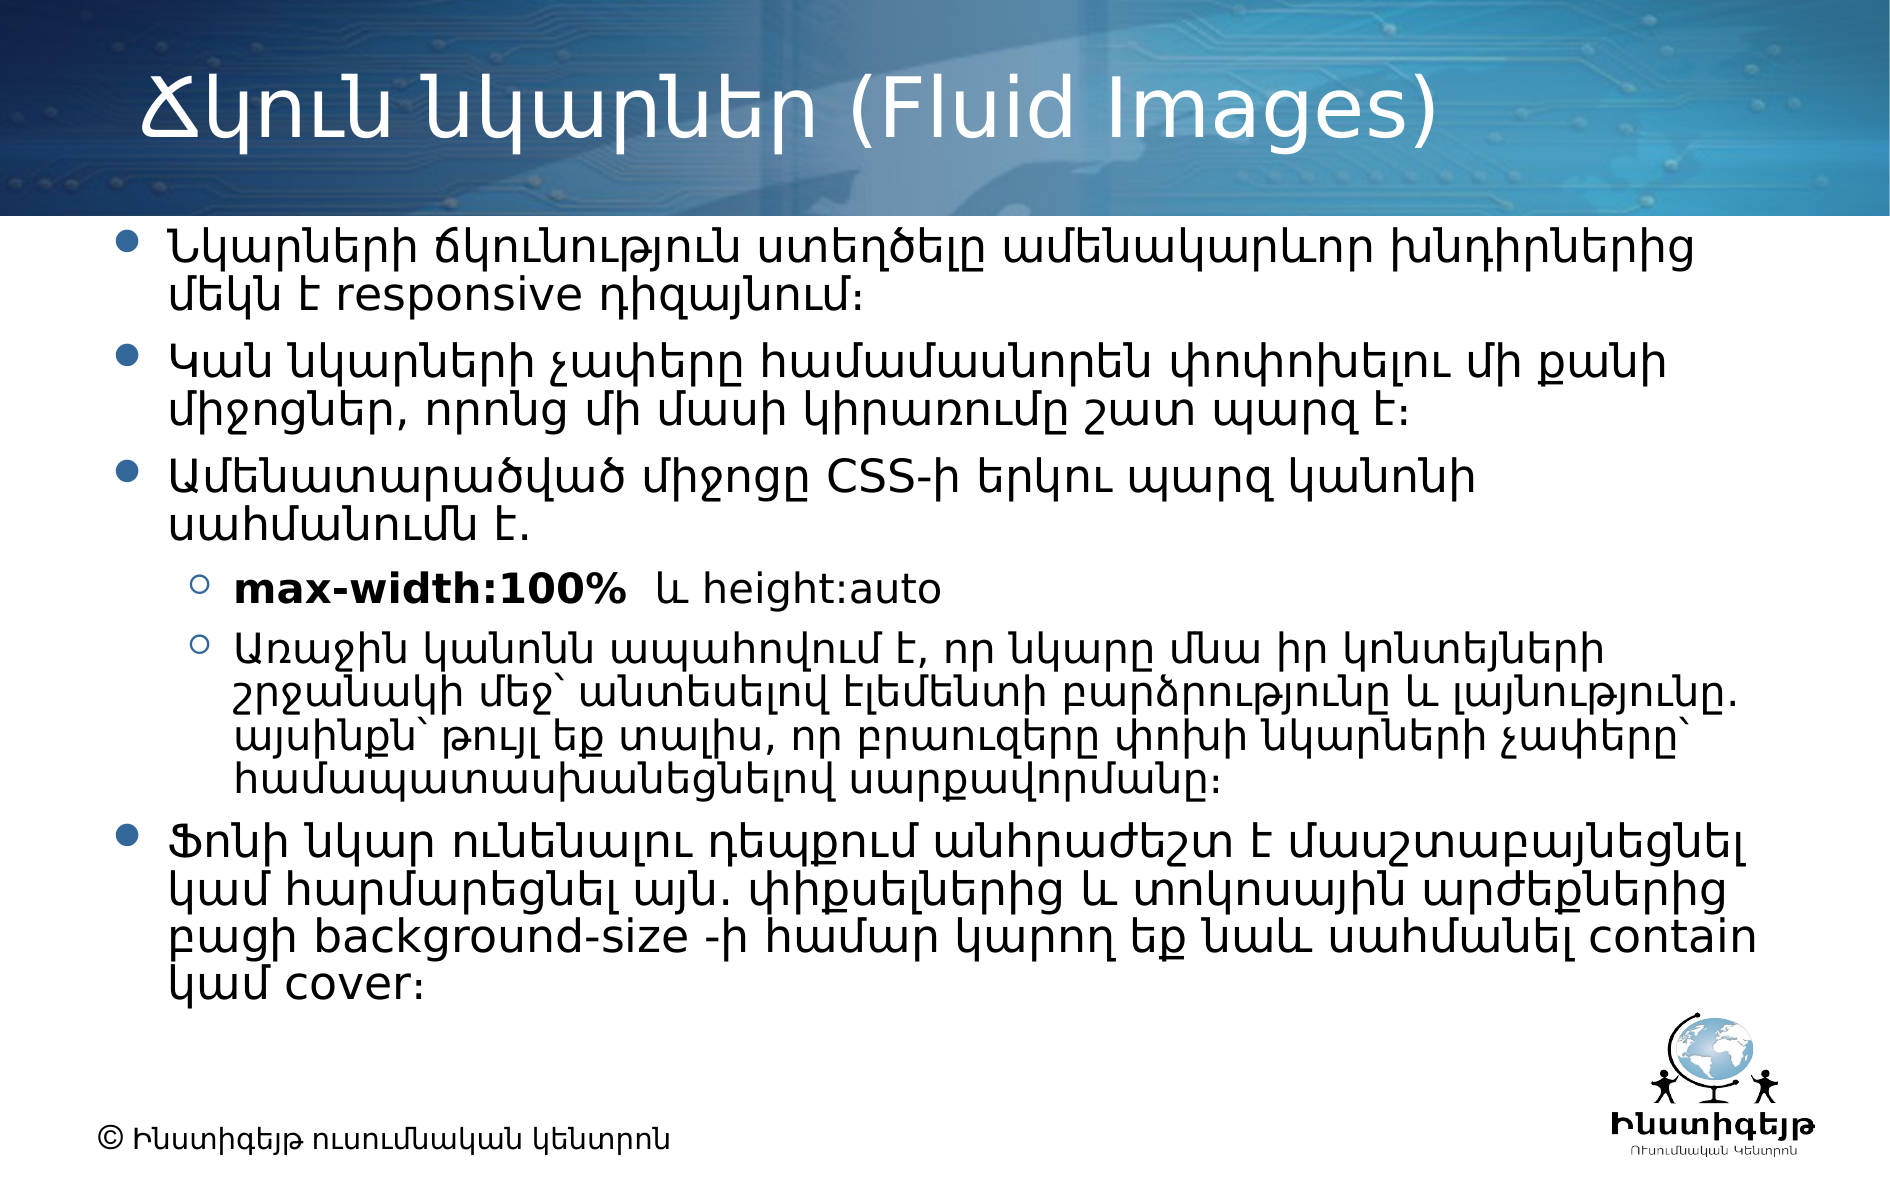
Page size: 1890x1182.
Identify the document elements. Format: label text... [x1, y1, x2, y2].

picture [1612, 1012, 1815, 1157]
picture [0, 0, 1890, 216]
list Նկարների ճկունություն ստեղծելը ամենակարևոր խնդիրներից մեկն է responsive դիզայնում։ Կան նկարների չափերը համամասնորեն փոփոխելու մի քանի միջոցներ, որոնց մի մասի կիրառումը շատ պարզ է։ Ամենատարածված միջոցը CSS-ի երկու պարզ կանոնի սահմանումն է․ max-width:100% և height:auto Առաջին կանոնն ապահովում է, որ նկարը մնա իր կոնտեյների շրջանակի մեջ՝ անտեսելով էլեմենտի բարձրությունը և լայնությունը․ այսինքն՝ թույլ եք տալիս, որ բրաուզերը փոխի նկարների չափերը՝ համապատասխանեցնելով սարքավորմանը։ Ֆոնի նկար ունենալու դեպքում անհրաժեշտ է մասշտաբայնեցնել կամ հարմարեցնել այն․ փիքսելներից և տոկոսային արժեքներից բացի background-size -ի համար կարող եք նաև սահմանել contain կամ cover։ [112, 224, 1801, 252]
